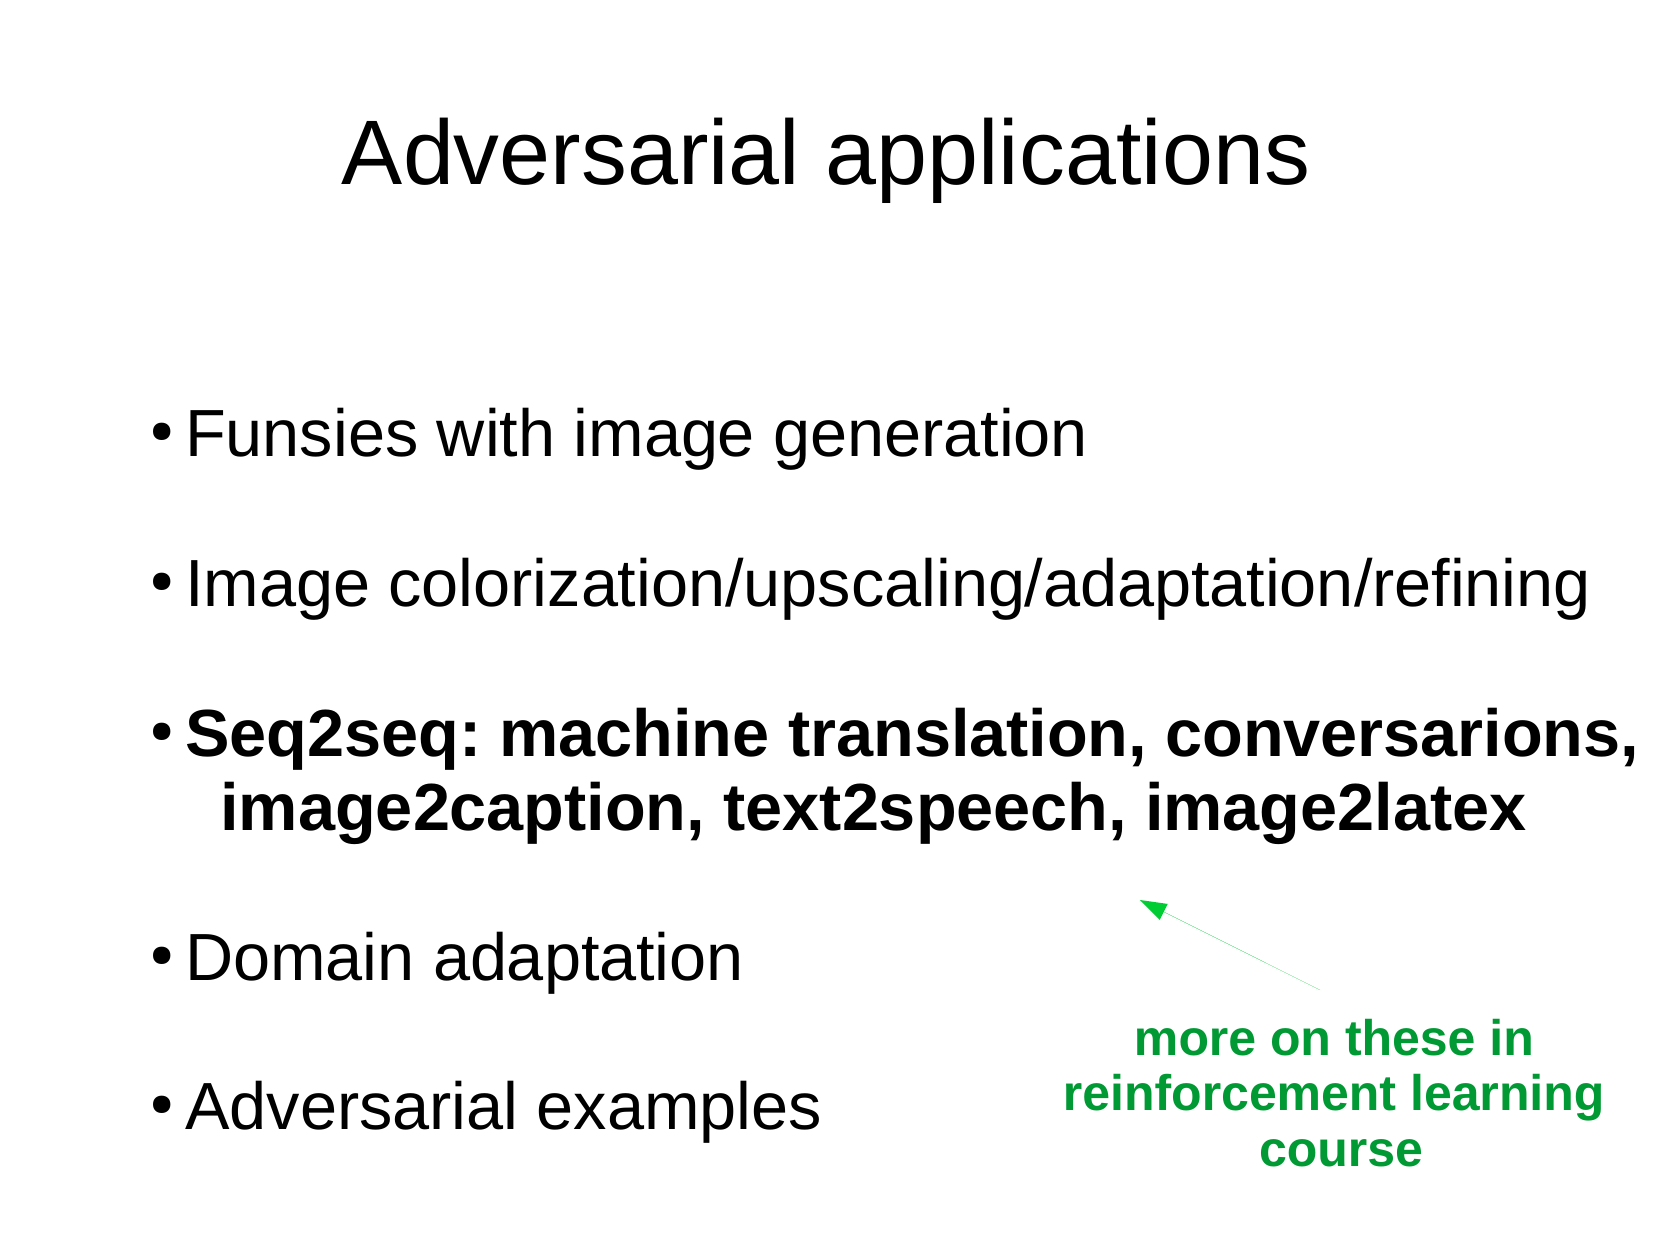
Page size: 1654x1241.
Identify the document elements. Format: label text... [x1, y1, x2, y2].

title Adversarial applications [82, 49, 1571, 257]
text_box more on these in reinforcement learning course [1048, 1002, 1620, 1186]
text_box Funsies with image generation Image colorization/upscaling/adaptation/refining Seq2seq: machine translation, conversarions, image2caption, text2speech, image2latex Domain adaptation Adversarial examples [135, 389, 1654, 1227]
